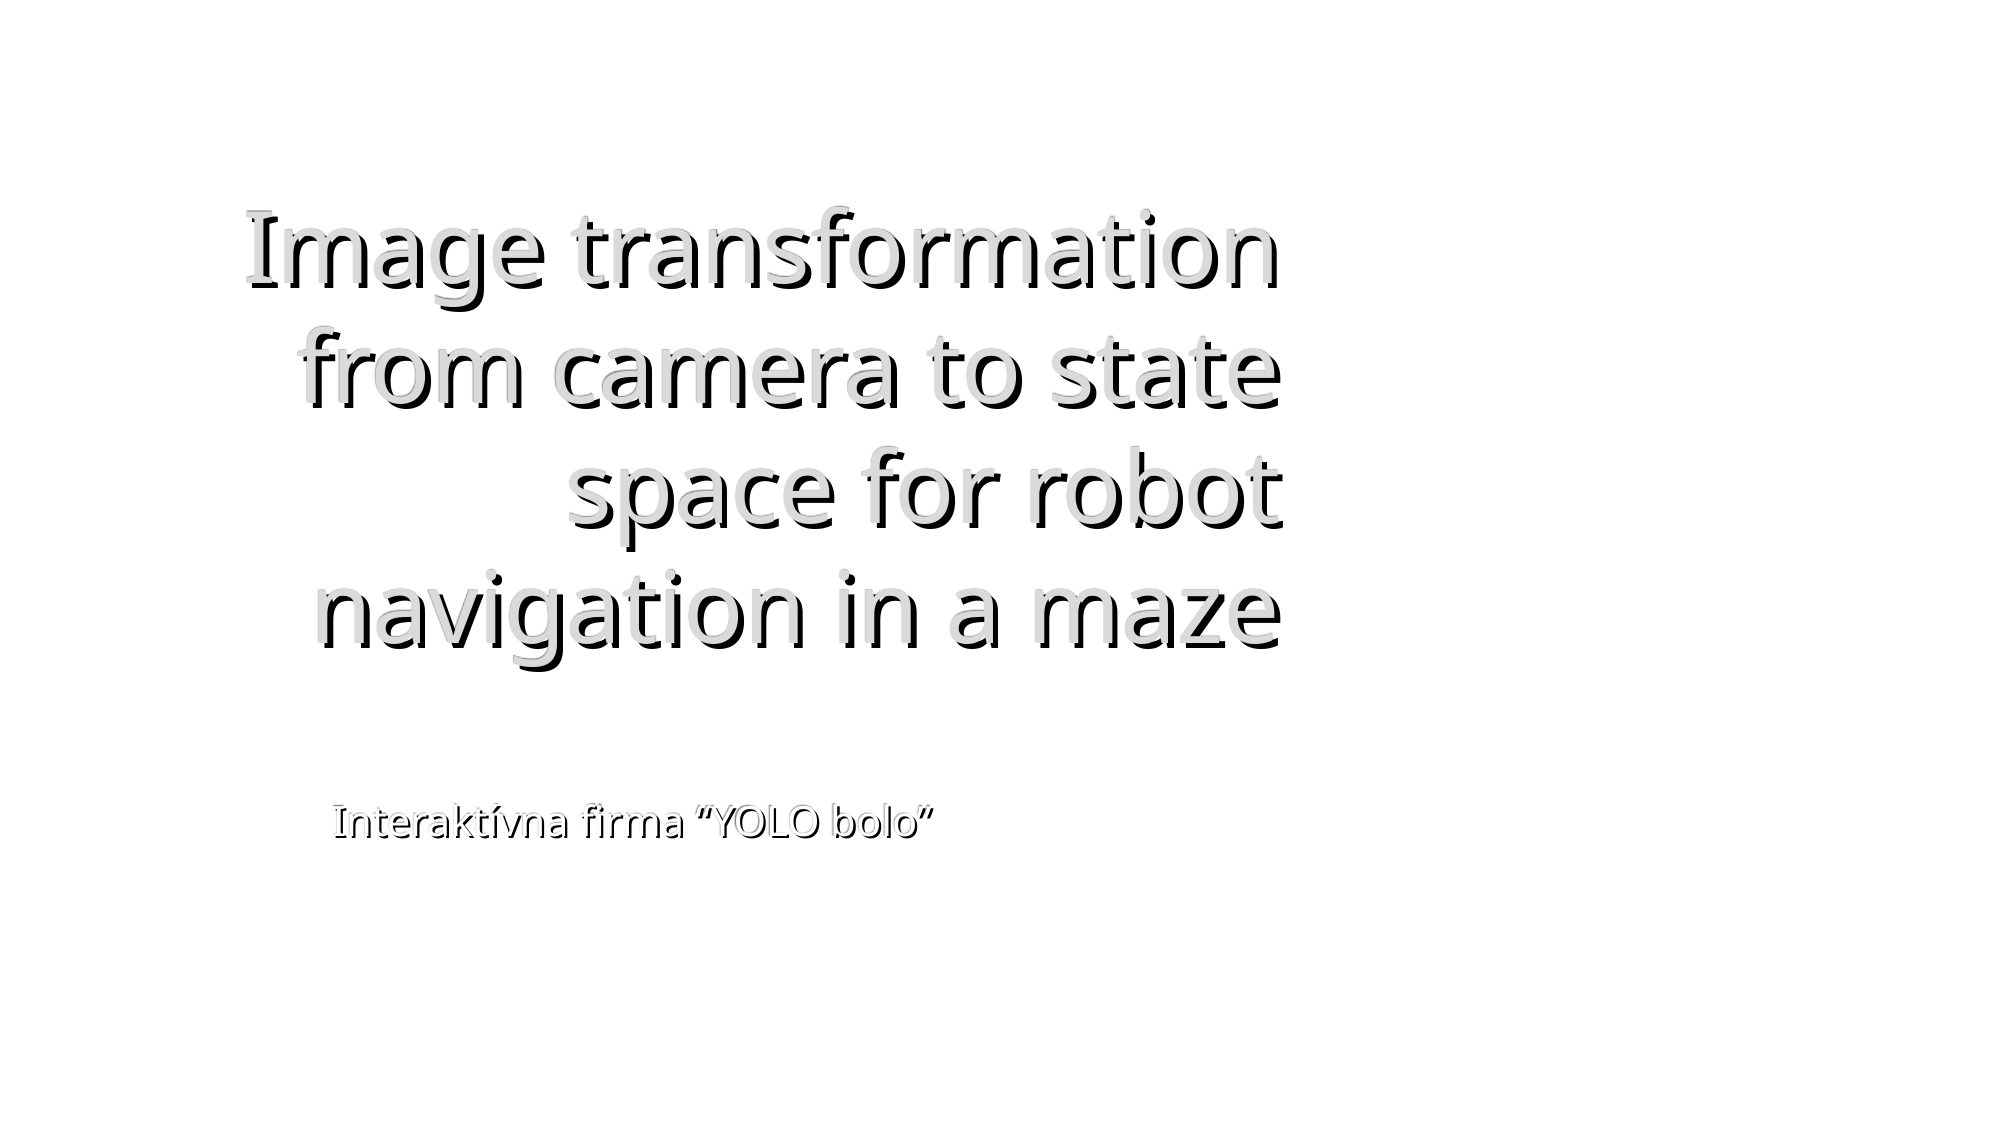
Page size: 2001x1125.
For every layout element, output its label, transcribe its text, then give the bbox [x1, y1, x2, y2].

subtitle Interaktívna firma “YOLO bolo” [316, 786, 1310, 991]
title Image transformation from camera to state space for robot navigation in a maze [227, 134, 1310, 671]
